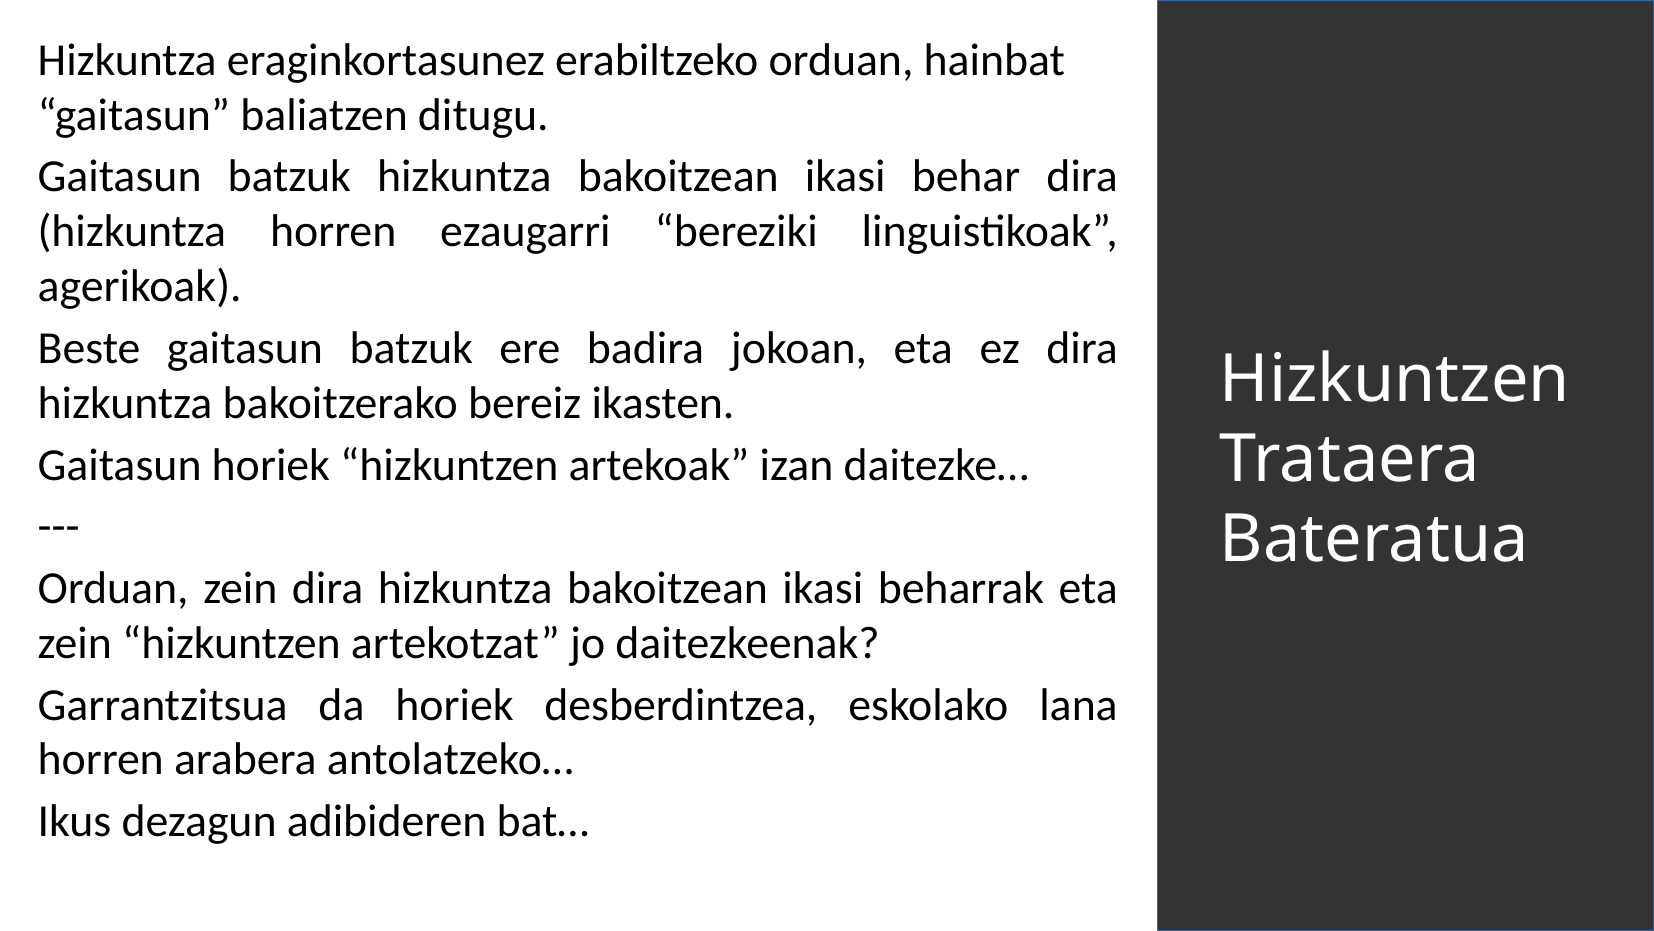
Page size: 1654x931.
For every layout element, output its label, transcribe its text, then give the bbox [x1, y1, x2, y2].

list Hizkuntza eraginkortasunez erabiltzeko orduan, hainbat “gaitasun” baliatzen ditugu. Gaitasun batzuk hizkuntza bakoitzean ikasi behar dira (hizkuntza horren ezaugarri “bereziki linguistikoak”, agerikoak). Beste gaitasun batzuk ere badira jokoan, eta ez dira hizkuntza bakoitzerako bereiz ikasten. Gaitasun horiek “hizkuntzen artekoak” izan daitezke… --- Orduan, zein dira hizkuntza bakoitzean ikasi beharrak eta zein “hizkuntzen artekotzat” jo daitezkeenak? Garrantzitsua da horiek desberdintzea, eskolako lana horren arabera antolatzeko… Ikus dezagun adibideren bat… [22, 21, 1134, 898]
title Hizkuntzen Trataera Bateratua [1204, 47, 1630, 862]
